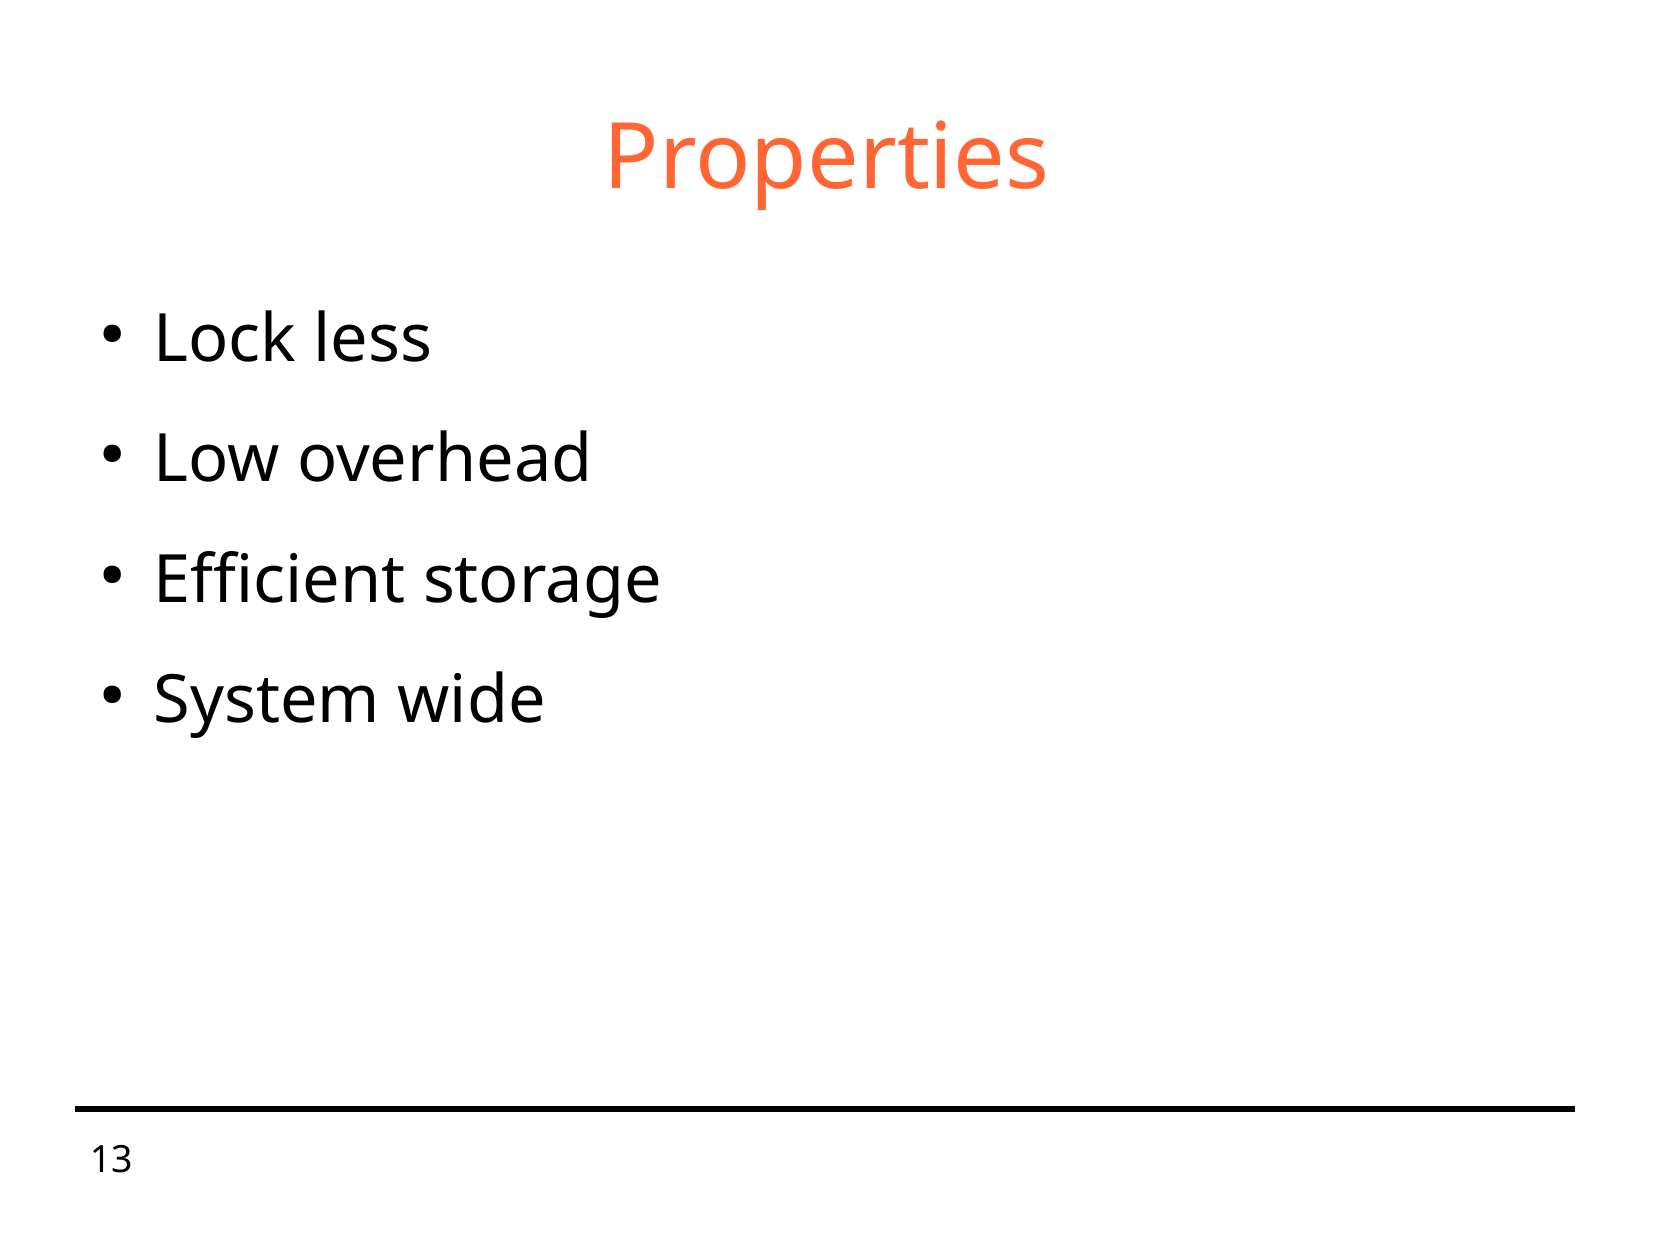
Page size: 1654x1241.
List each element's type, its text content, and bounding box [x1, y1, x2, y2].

list Lock less Low overhead Efficient storage System wide [82, 290, 1571, 1109]
title Properties [82, 49, 1571, 257]
